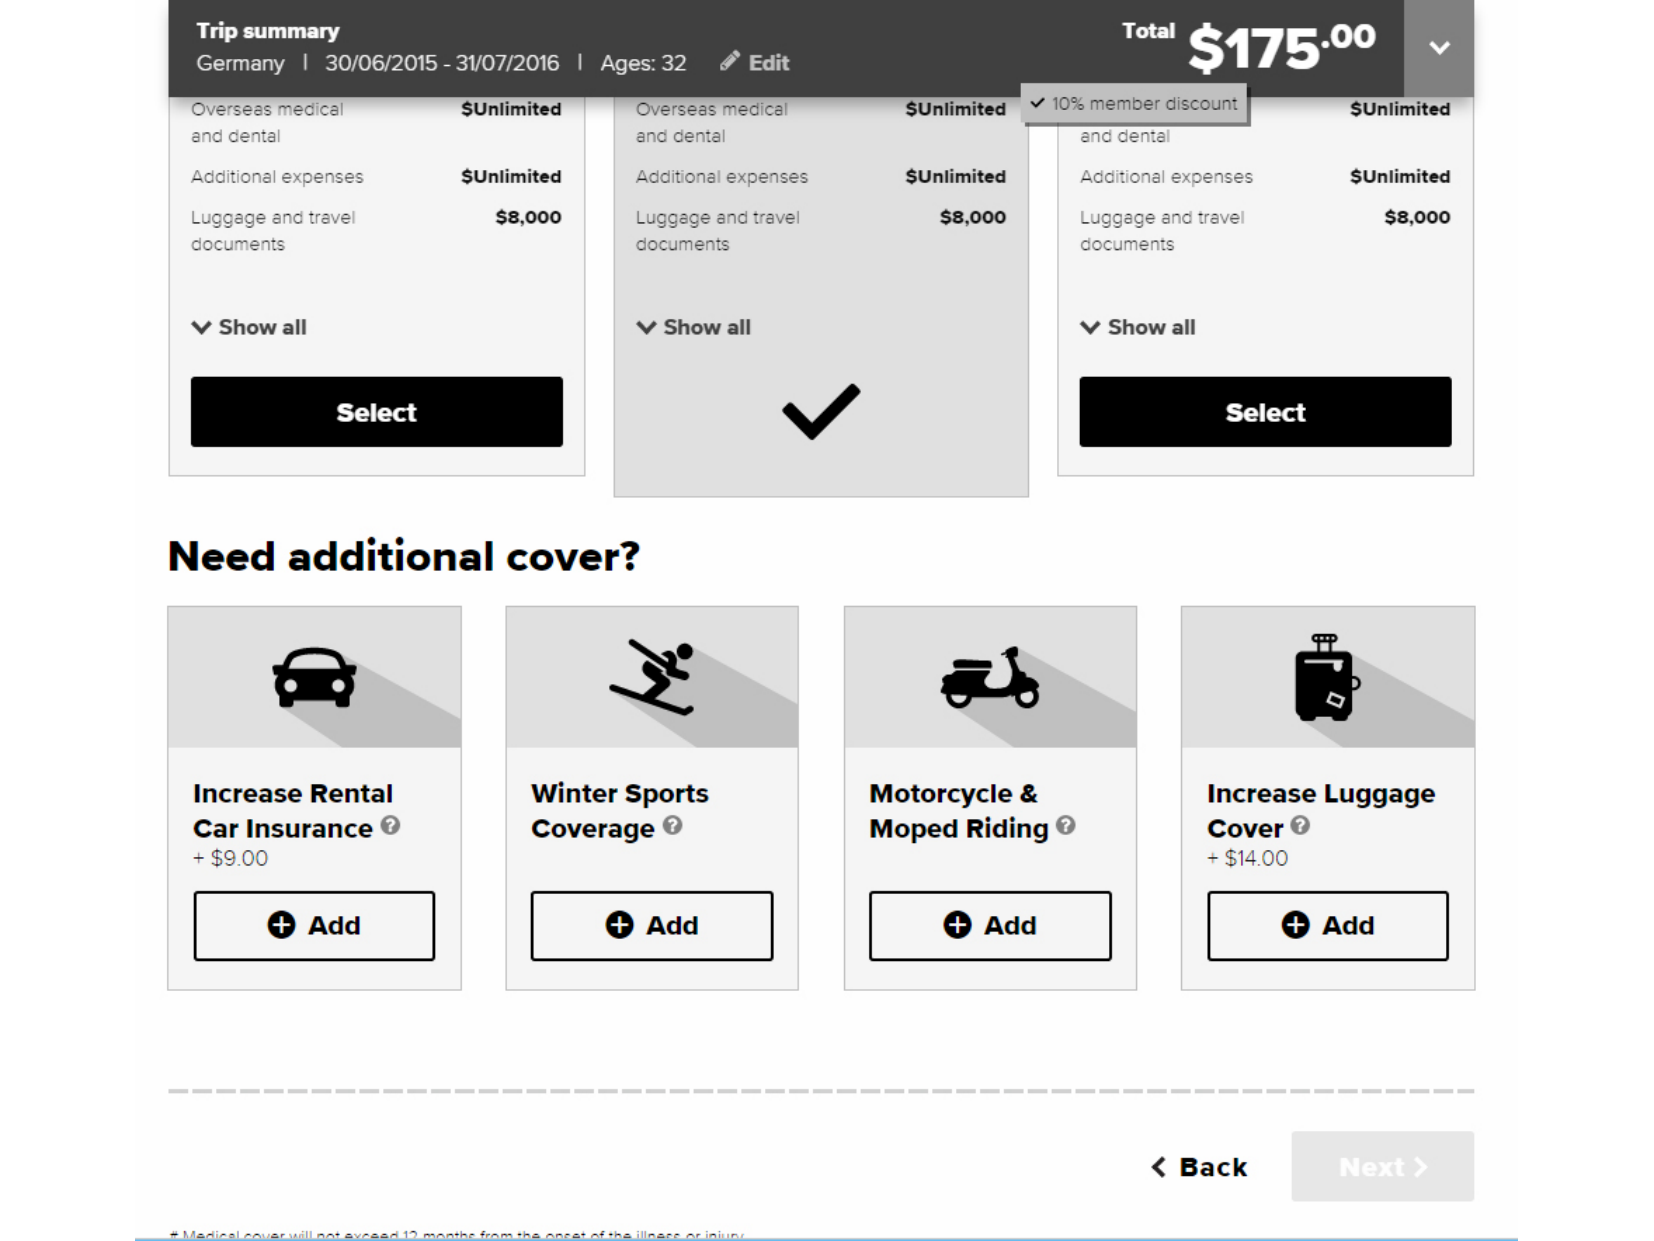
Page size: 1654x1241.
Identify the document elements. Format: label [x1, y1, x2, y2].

picture [135, 0, 1518, 1241]
